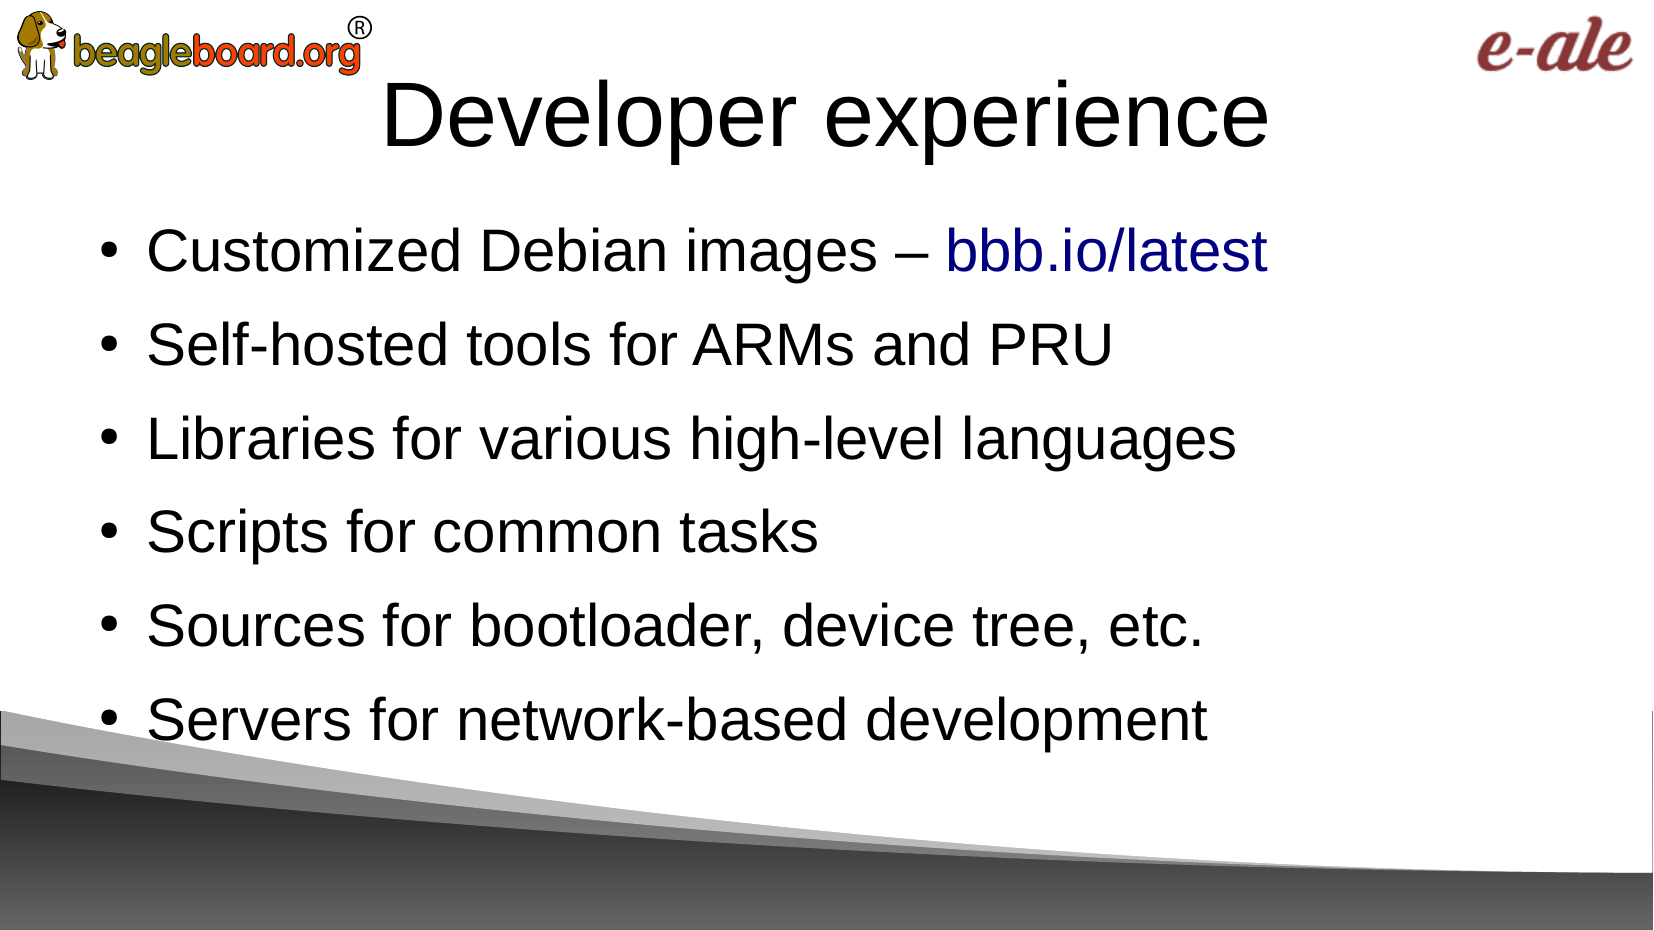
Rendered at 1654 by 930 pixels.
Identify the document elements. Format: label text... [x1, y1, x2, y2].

list Customized Debian images – bbb.io/latest Self-hosted tools for ARMs and PRU Libraries for various high-level languages Scripts for common tasks Sources for bootloader, device tree, etc. Servers for network-based development [82, 217, 1571, 757]
title Developer experience [82, 37, 1571, 193]
picture [17, 11, 372, 80]
picture [1475, 14, 1636, 74]
